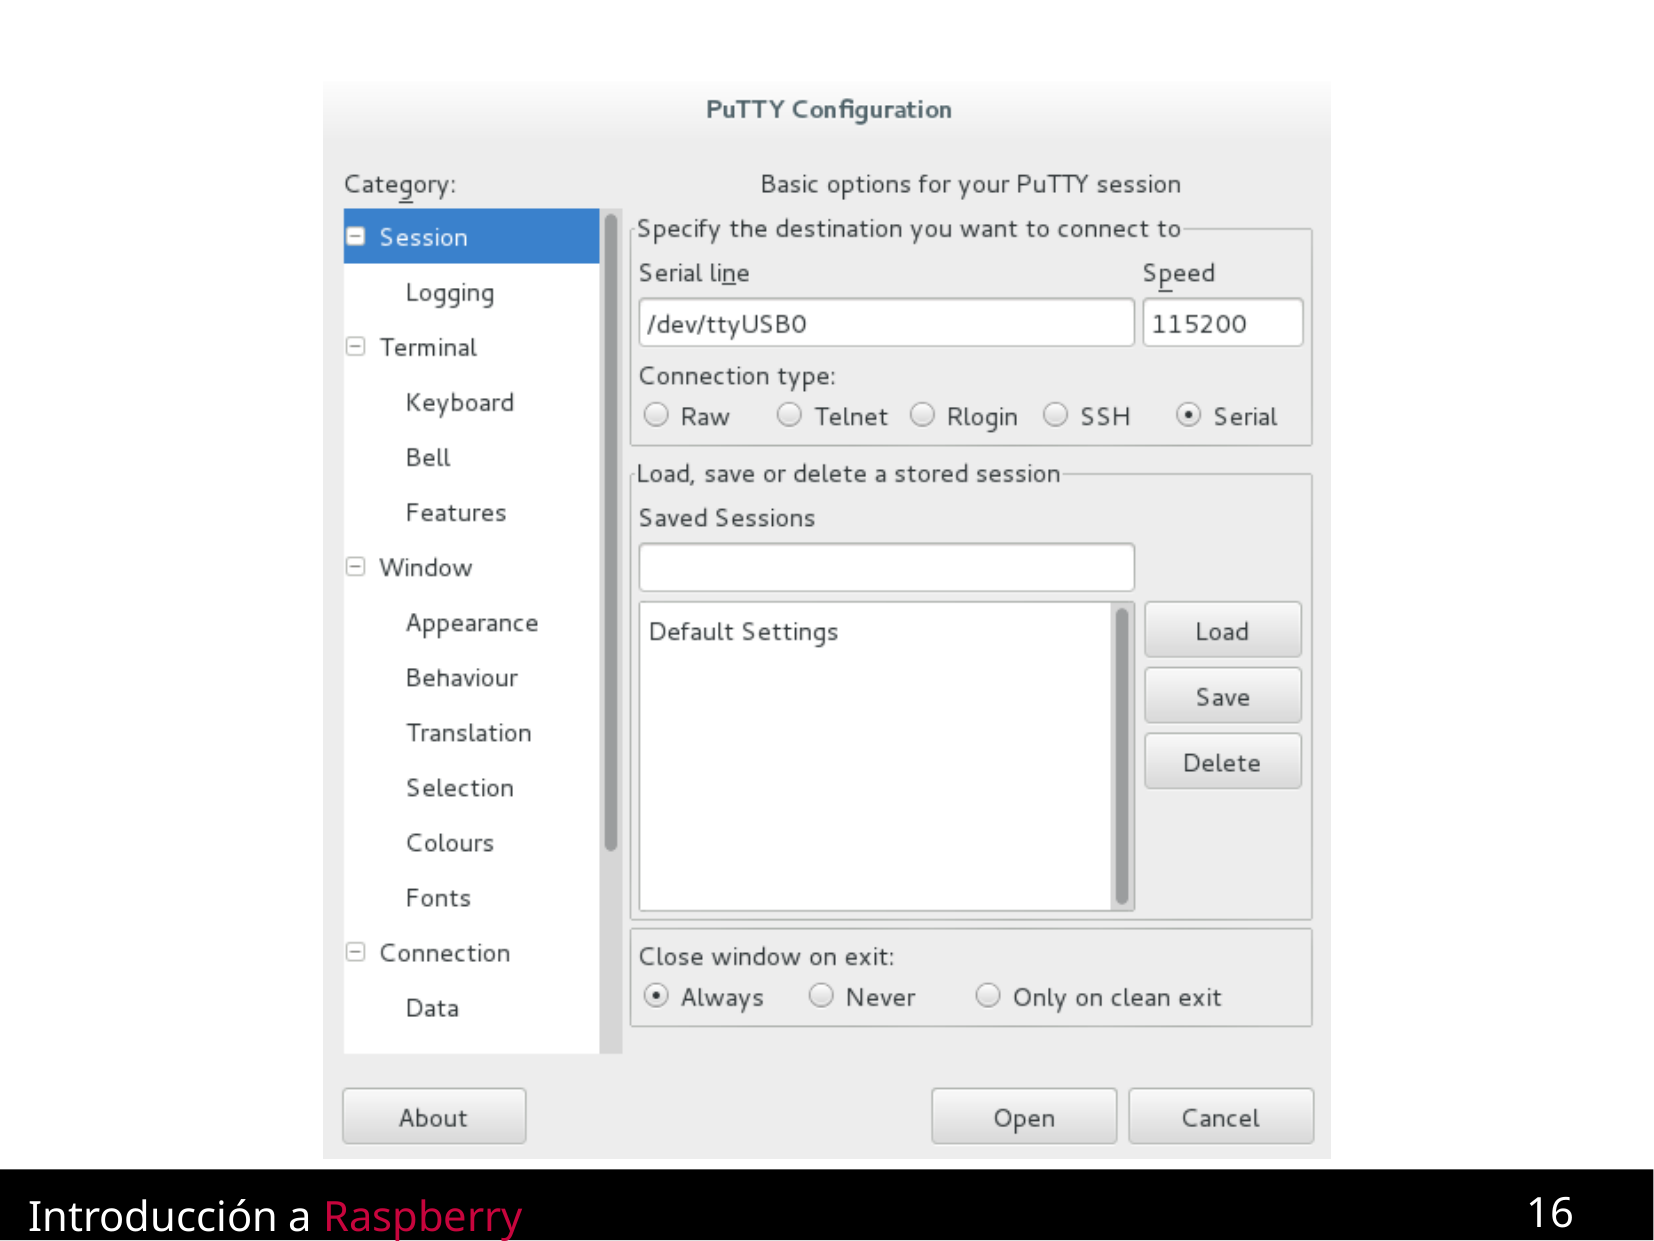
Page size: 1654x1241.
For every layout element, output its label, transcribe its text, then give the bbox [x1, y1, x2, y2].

text_box <number> [1521, 1175, 1654, 1241]
picture [323, 81, 1331, 1159]
text_box [0, 1169, 1654, 1241]
text_box Introducción a Raspberry Pi [13, 1179, 556, 1241]
